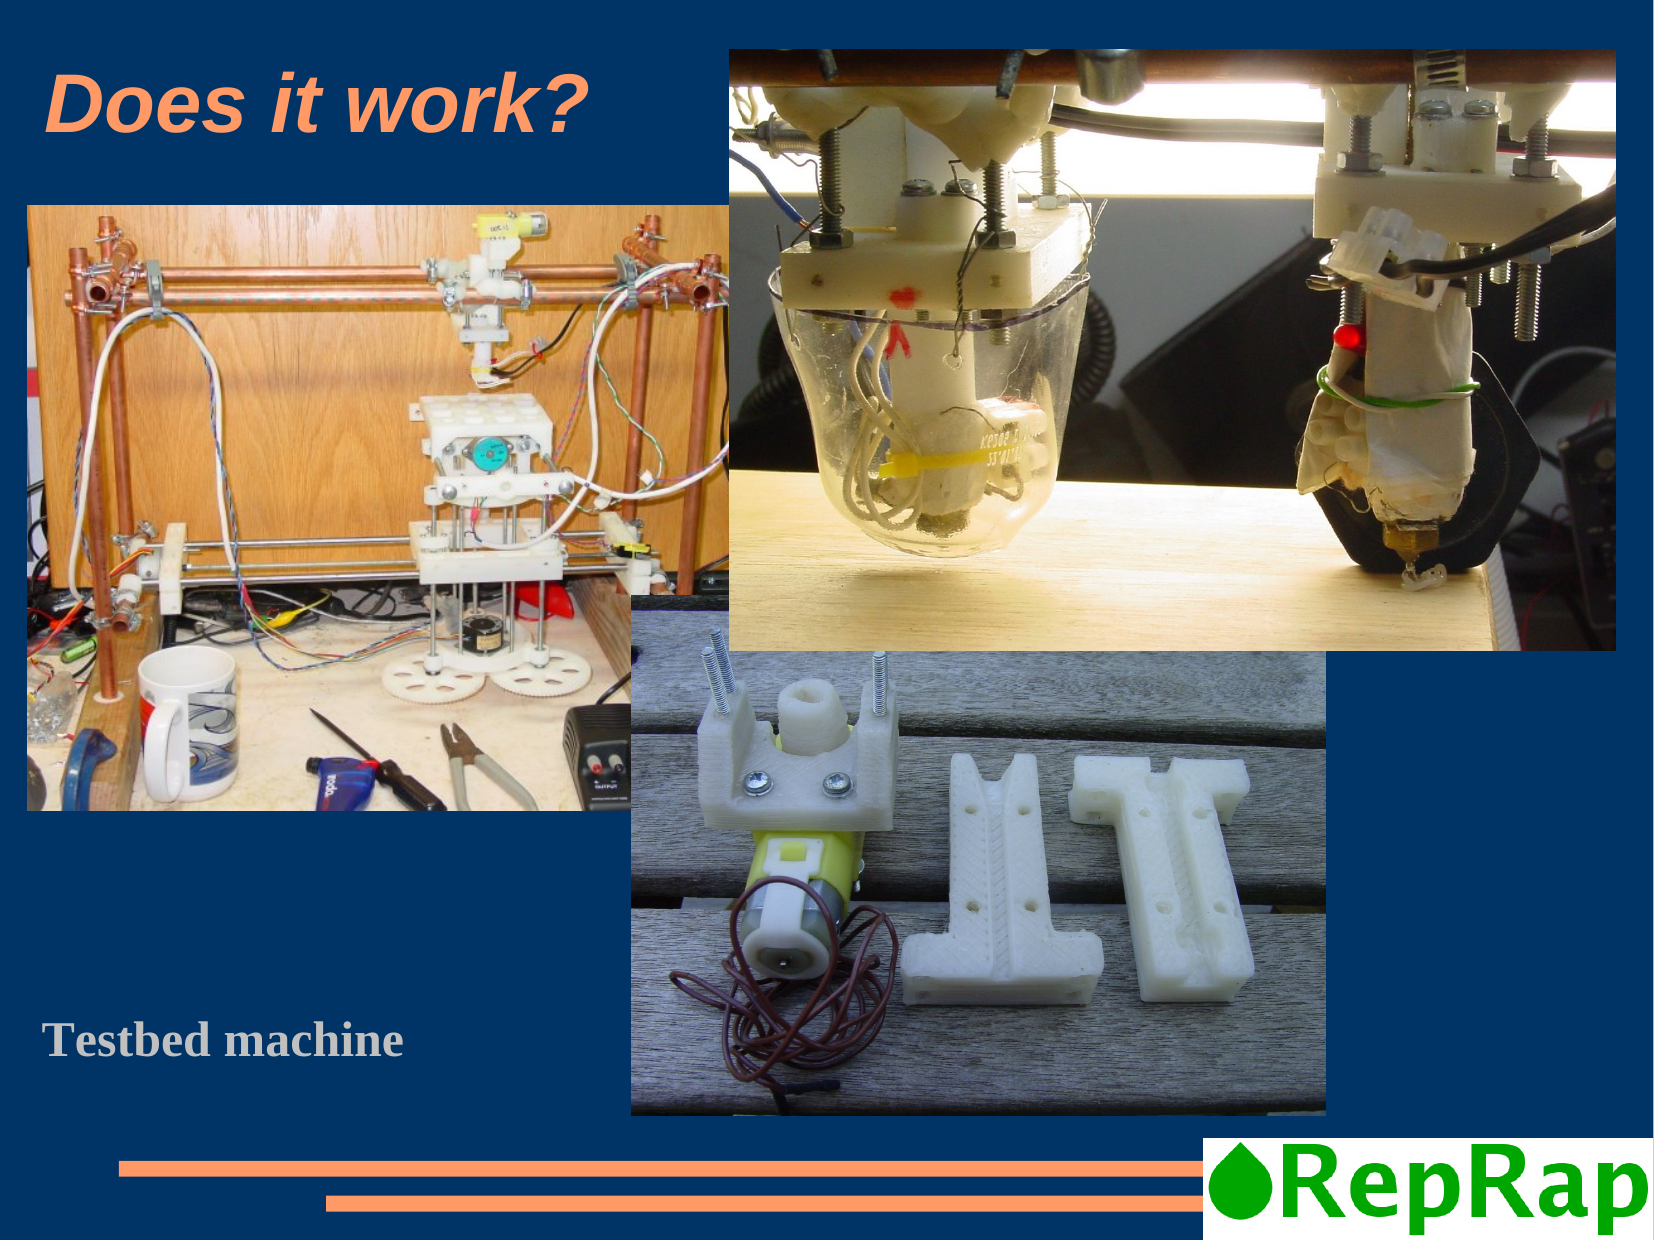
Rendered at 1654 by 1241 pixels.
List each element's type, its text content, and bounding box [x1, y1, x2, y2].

text_box Testbed machine [41, 1012, 1420, 1153]
title Does it work? [44, 0, 1574, 205]
picture [1203, 1138, 1654, 1241]
picture [27, 49, 1616, 1116]
